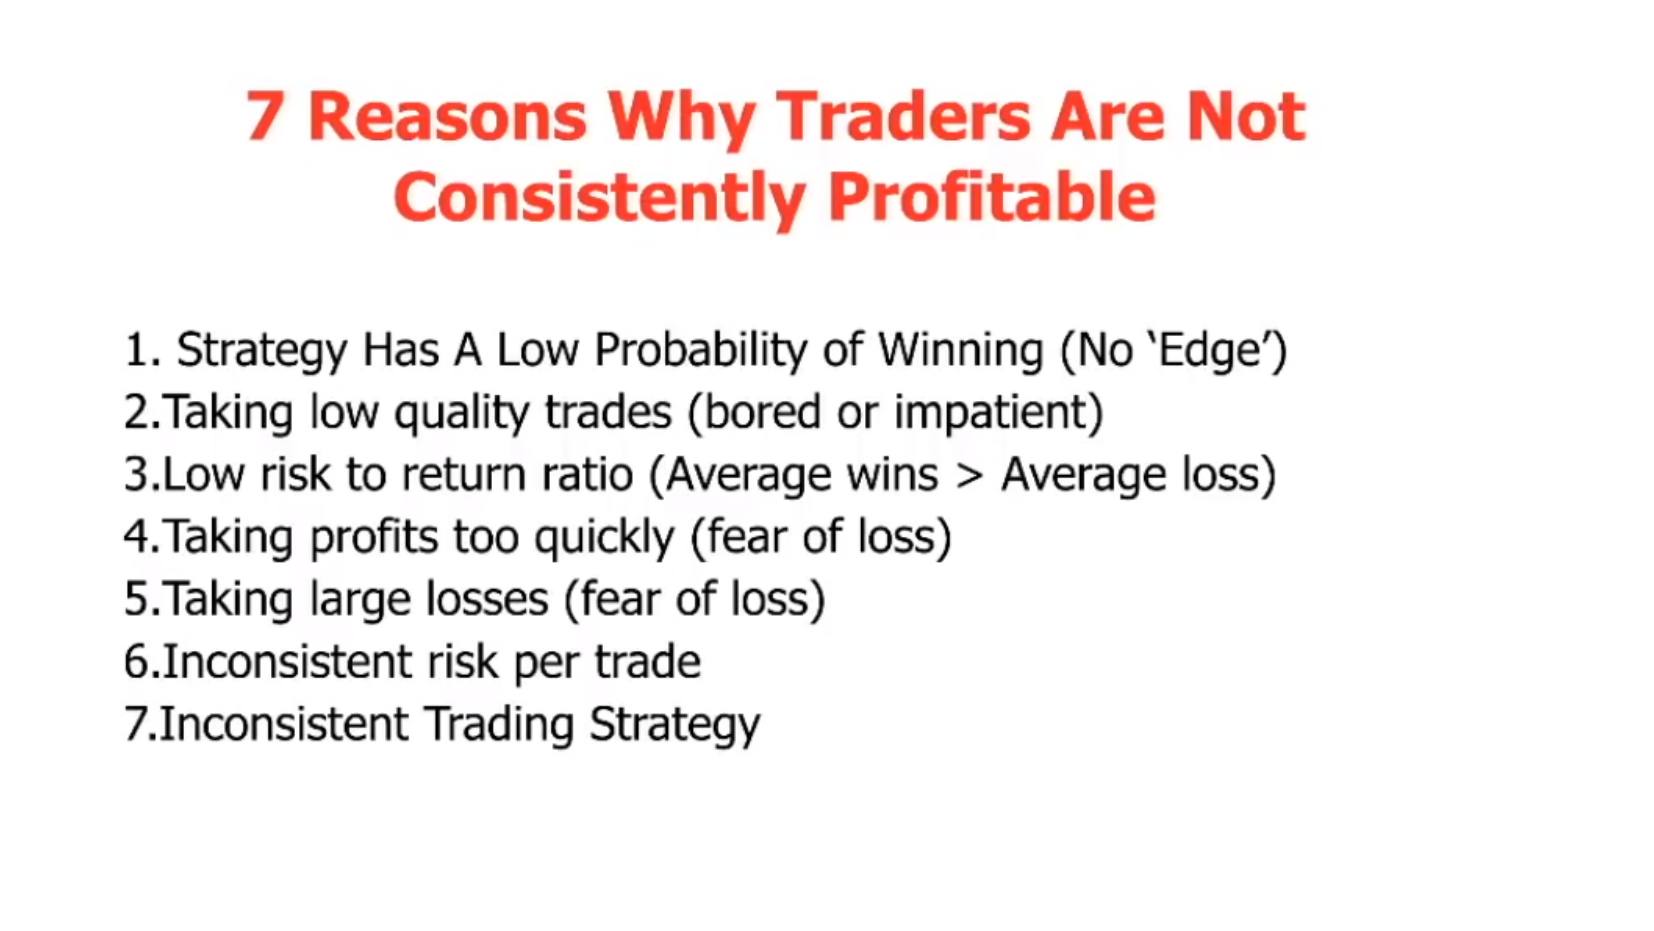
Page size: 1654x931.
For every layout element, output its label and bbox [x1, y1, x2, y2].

picture [37, 50, 1502, 901]
